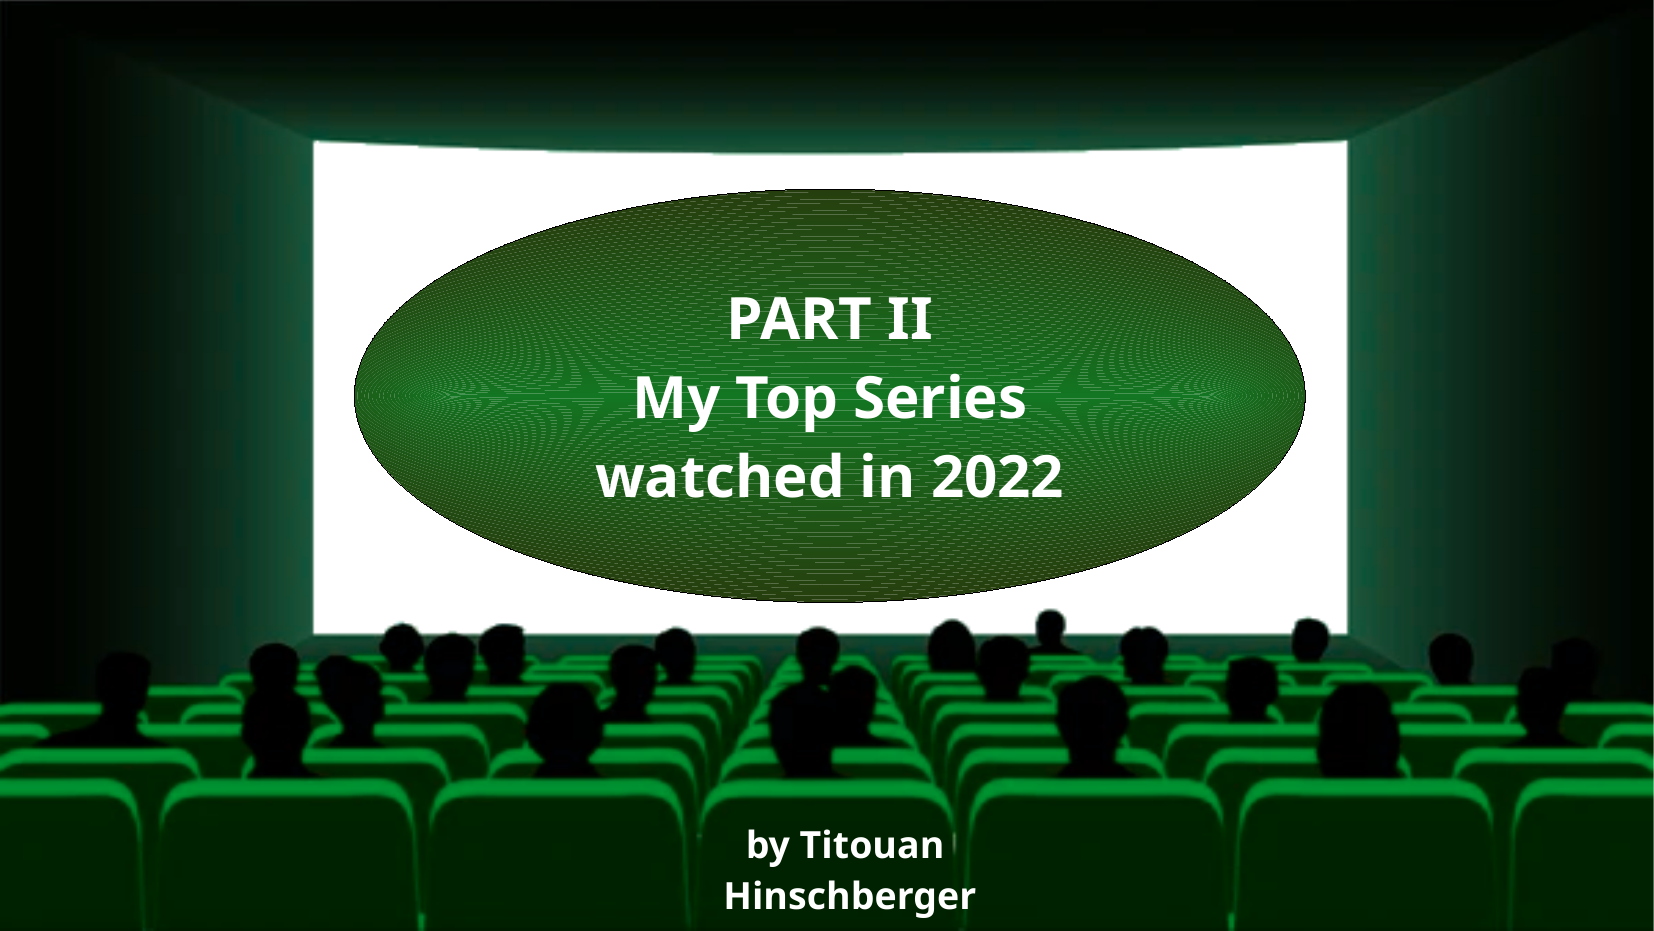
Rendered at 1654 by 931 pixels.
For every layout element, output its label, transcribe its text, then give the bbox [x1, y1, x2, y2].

picture [0, 0, 1654, 931]
text_box PART II My Top Series watched in 2022 [354, 189, 1306, 603]
